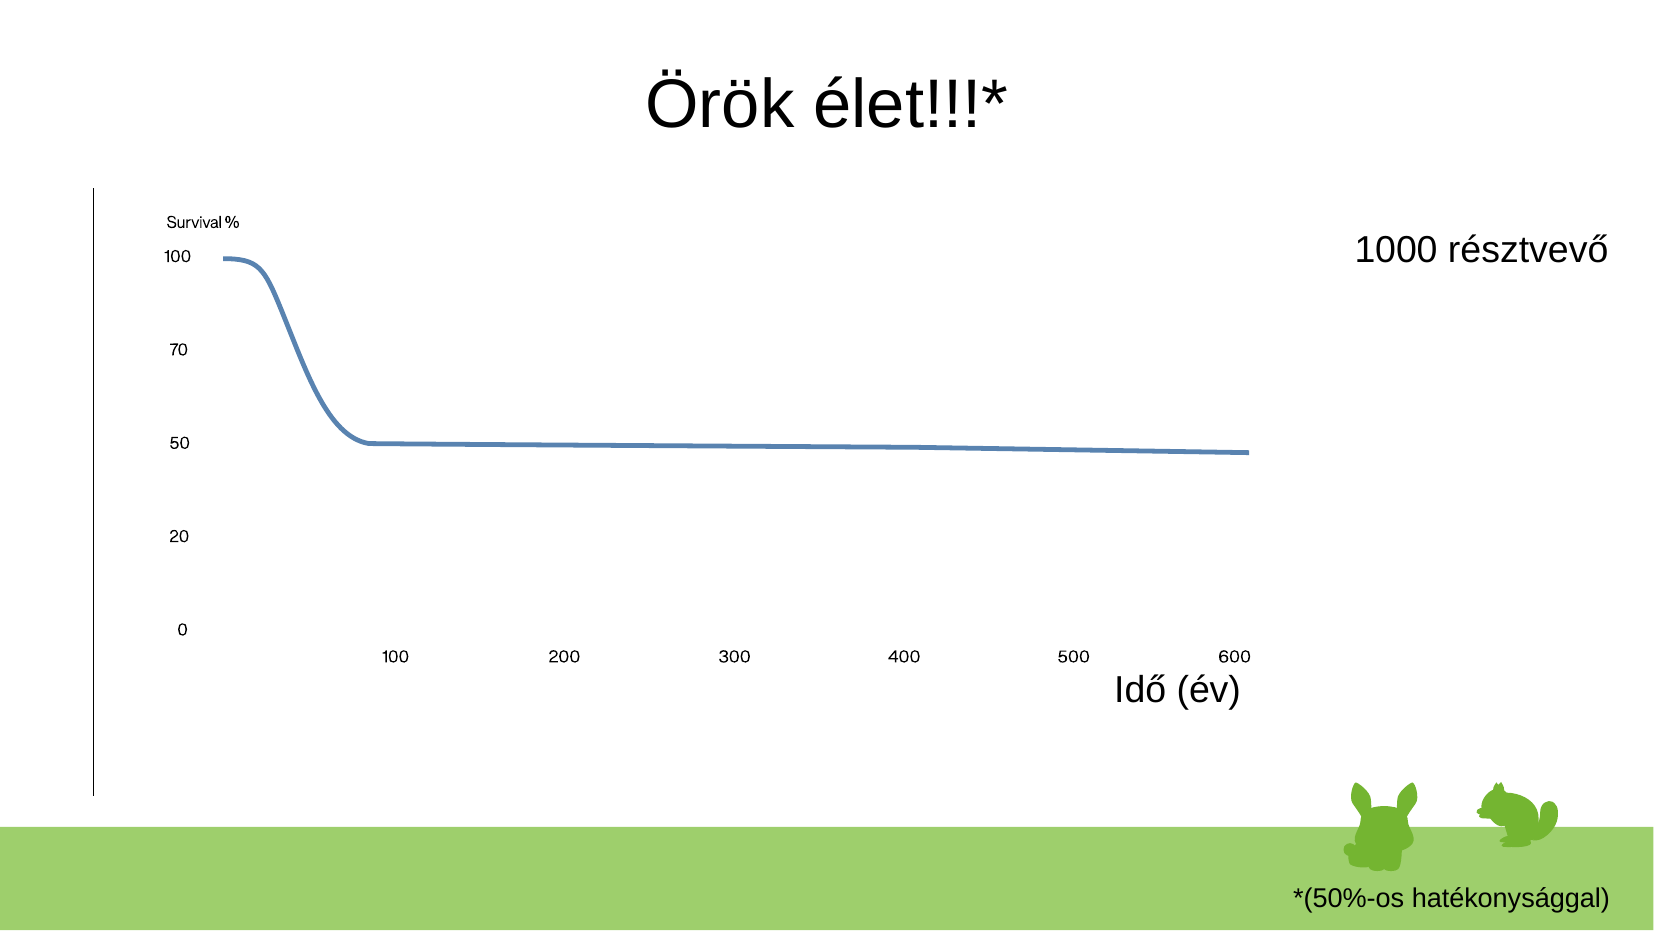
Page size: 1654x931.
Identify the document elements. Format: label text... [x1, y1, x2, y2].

picture [92, 188, 1320, 796]
text_box *(50%-os hatékonysággal) [1256, 875, 1647, 924]
title Örök élet!!!* [88, 29, 1565, 178]
text_box 1000 résztvevő [1339, 221, 1641, 610]
text_box Idő (év) [1099, 661, 1298, 719]
